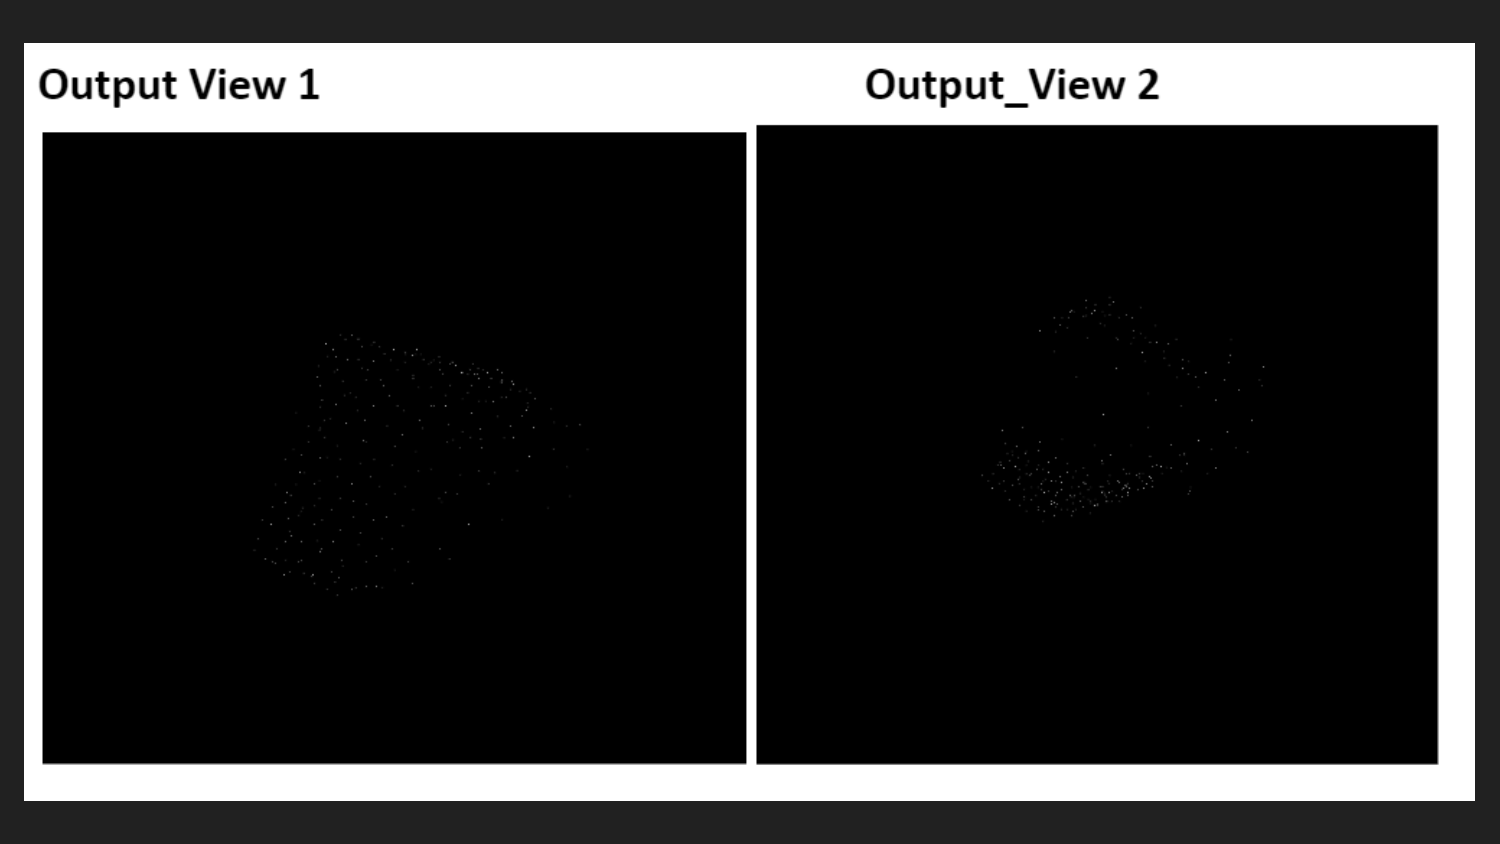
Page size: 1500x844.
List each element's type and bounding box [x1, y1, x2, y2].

picture [24, 43, 1475, 801]
